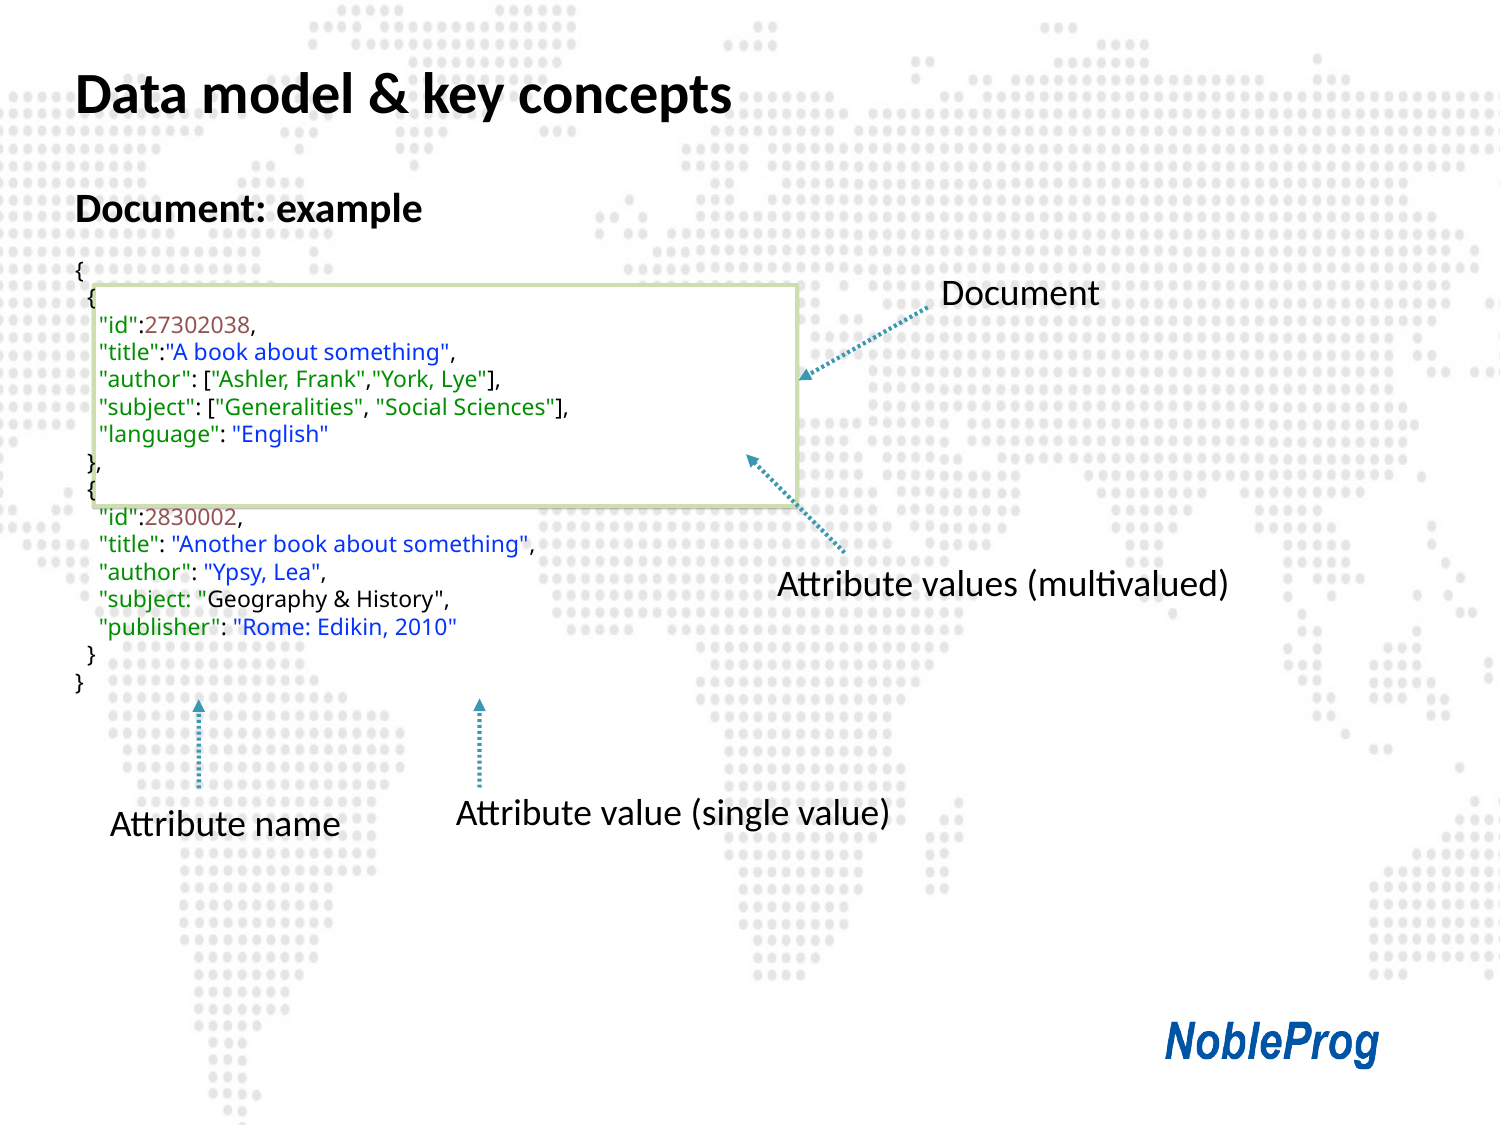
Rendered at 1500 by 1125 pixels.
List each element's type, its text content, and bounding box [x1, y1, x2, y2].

text_box Document [933, 260, 1108, 320]
text_box Data model & key concepts [75, 55, 1425, 180]
text_box Attribute value (single value) [448, 780, 899, 841]
text_box Attribute values (multivalued) [769, 551, 1237, 611]
picture [0, 0, 1500, 1125]
text_box Attribute name [102, 792, 349, 852]
text_box { { "id":27302038, "title":"A book about something", "author": ["Ashler, Frank","York, Lye"], "subject": ["Generalities", "Social Sciences"], "language": "English" }, { "id":2830002, "title": "Another book about something", "author": "Ypsy, Lea", "subject: "Geography & History", "publisher": "Rome: Edikin, 2010" } } [75, 255, 1425, 754]
text_box Document: example [75, 180, 1425, 255]
